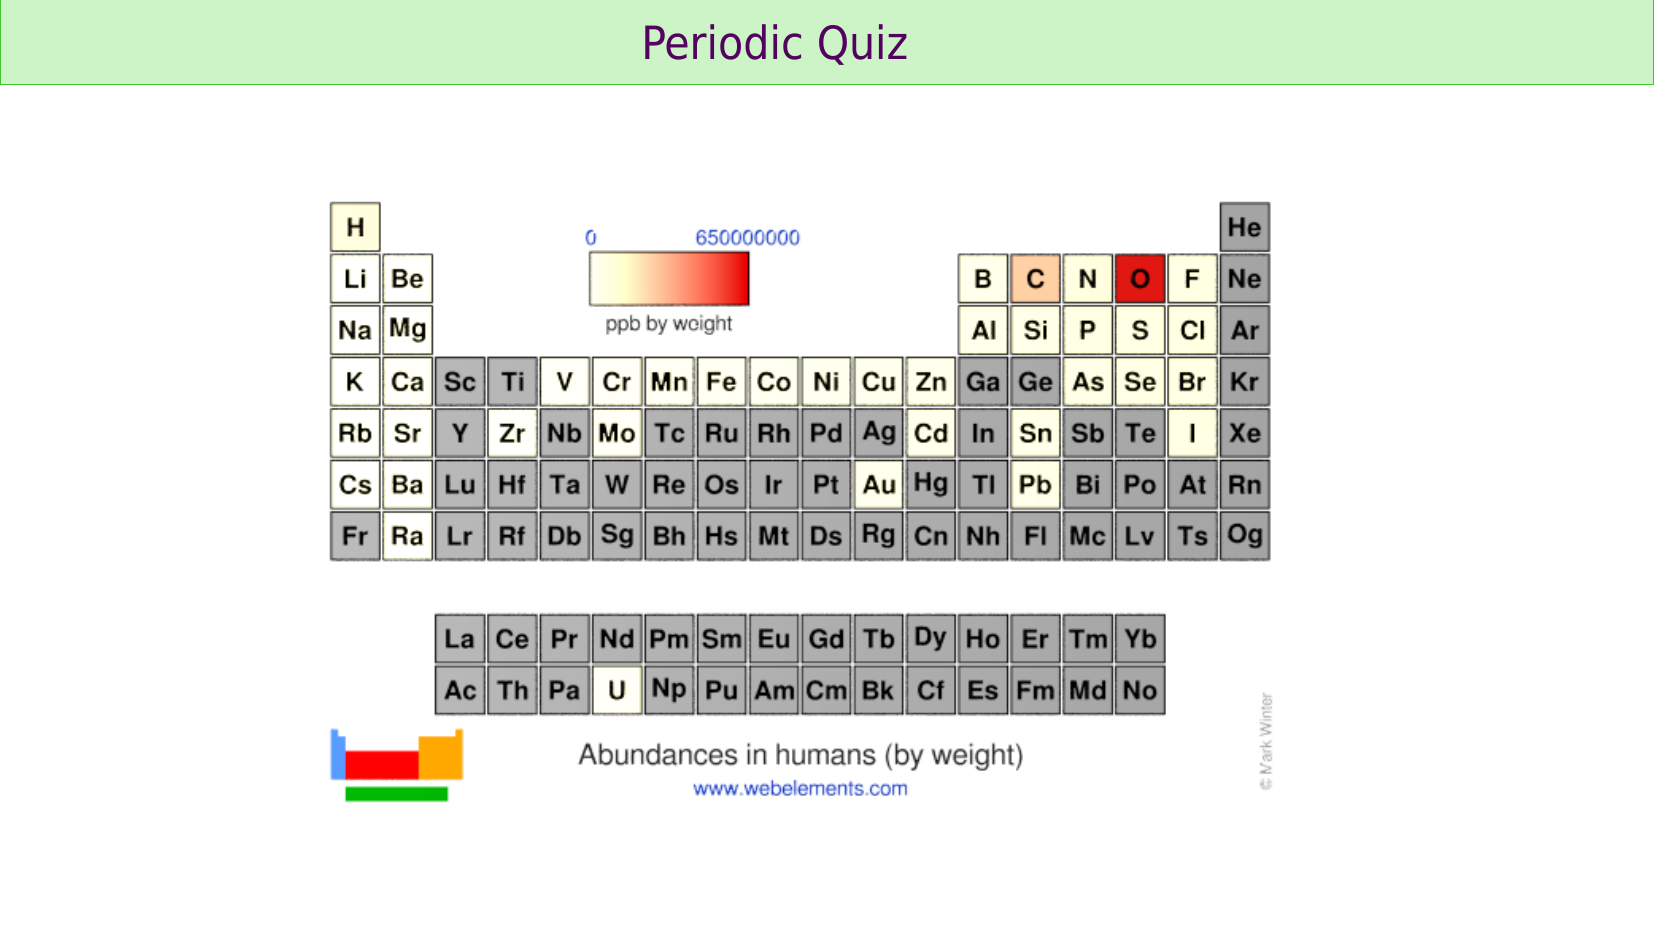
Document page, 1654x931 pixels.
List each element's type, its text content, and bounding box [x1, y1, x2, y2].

text_box Periodic Quiz [626, 9, 937, 78]
text_box [0, 0, 1654, 85]
picture [292, 185, 1309, 811]
